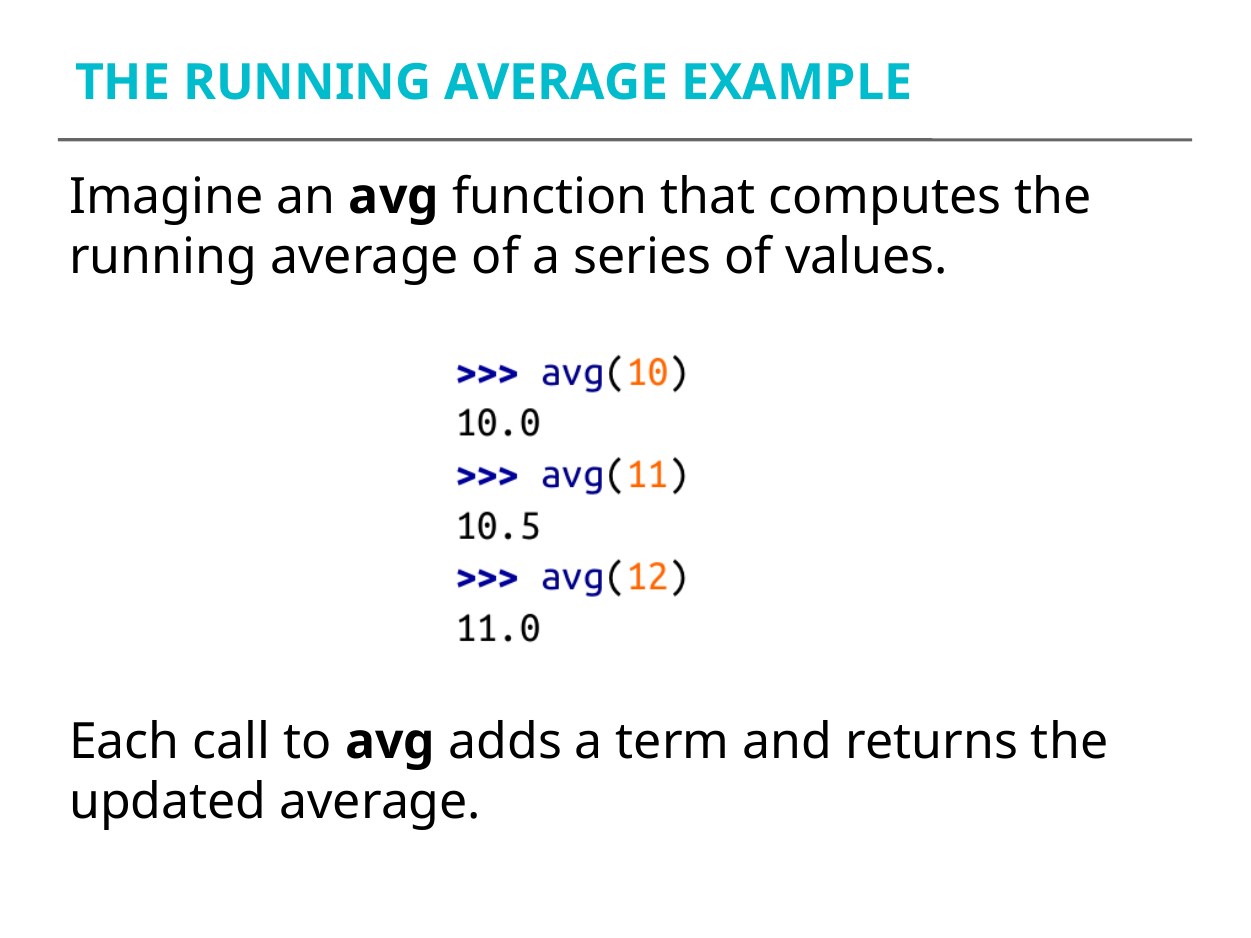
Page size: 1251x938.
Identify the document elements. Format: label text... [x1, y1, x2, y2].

title THE RUNNING AVERAGE EXAMPLE [62, 37, 1188, 122]
picture [425, 342, 742, 662]
list Imagine an avg function that computes the running average of a series of values. Each call to avg adds a term and returns the updated average. [56, 151, 1182, 367]
